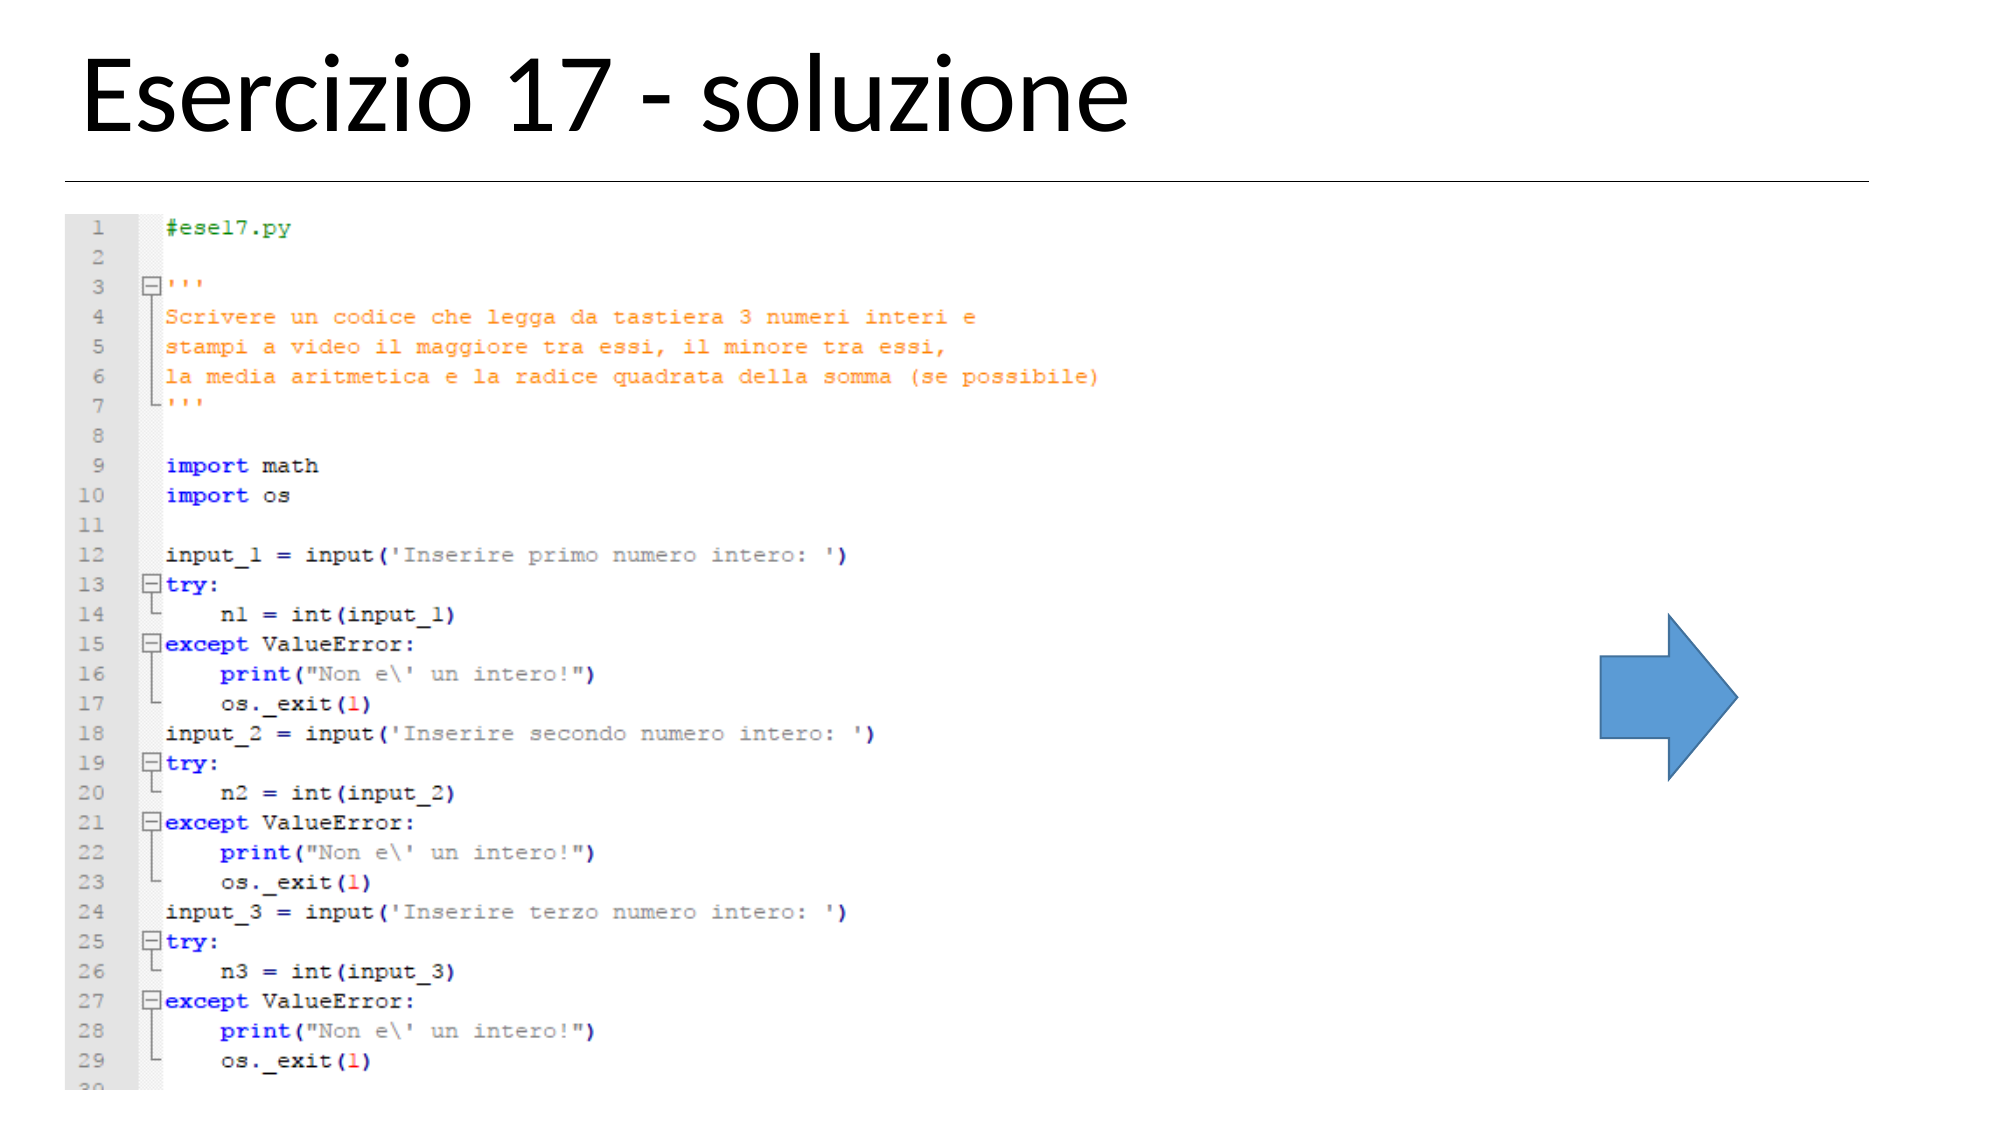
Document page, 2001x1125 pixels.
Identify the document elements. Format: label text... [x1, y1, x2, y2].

text_box [1600, 615, 1738, 780]
text_box Esercizio 17 - soluzione [64, 26, 1899, 184]
picture [64, 214, 1234, 1090]
